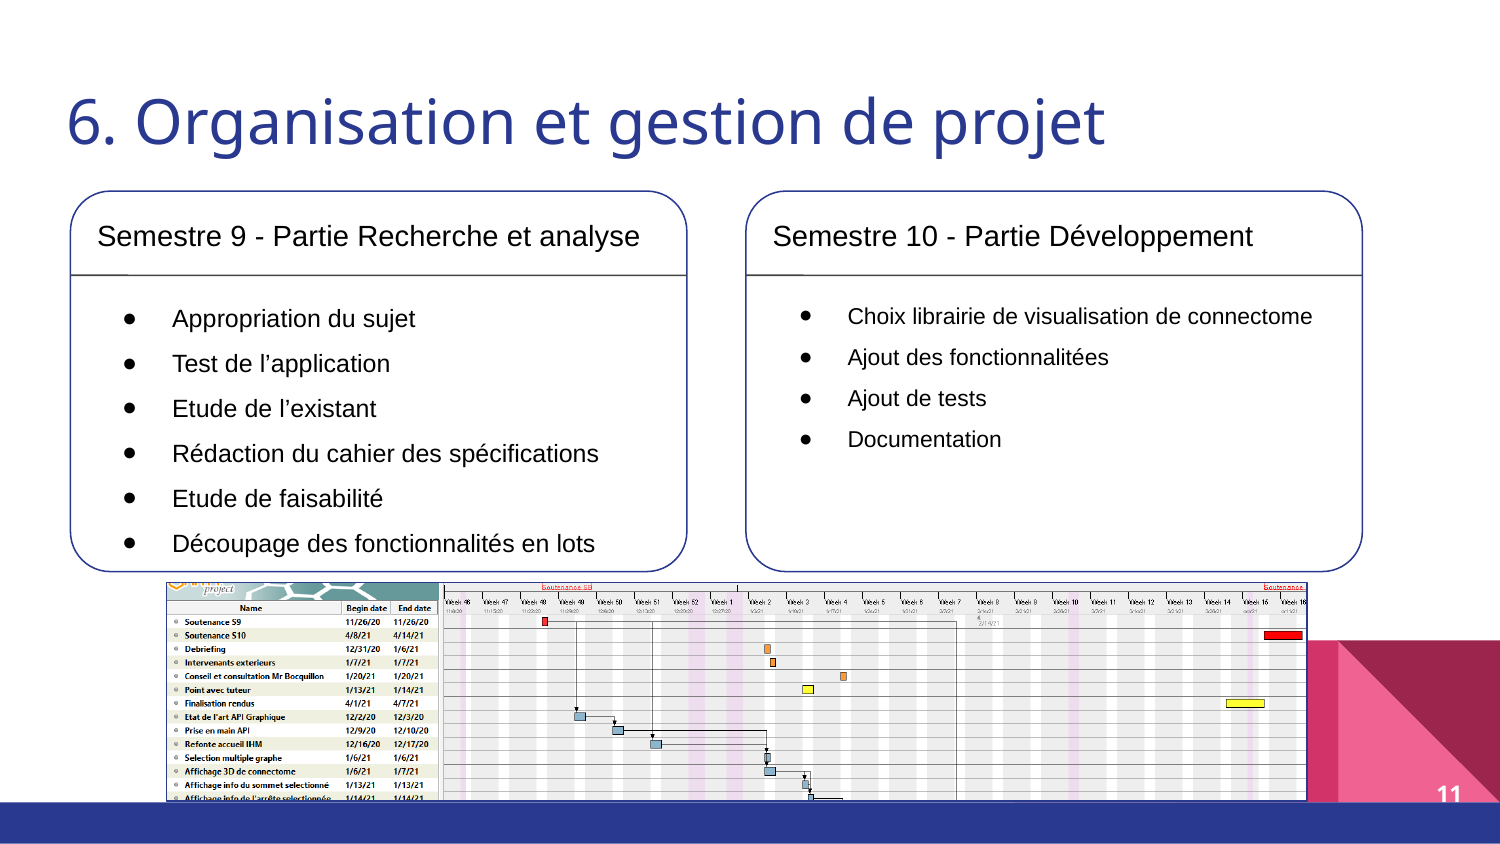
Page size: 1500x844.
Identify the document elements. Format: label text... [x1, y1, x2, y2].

slide_number <number> [1387, 762, 1478, 828]
text_box Semestre 9 - Partie Recherche et analyse Appropriation du sujet Test de l’application Etude de l’existant Rédaction du cahier des spécifications Etude de faisabilité Découpage des fonctionnalités en lots [70, 277, 687, 572]
text_box Semestre 10 - Partie Développement Choix librairie de visualisation de connectome Ajout des fonctionnalitées Ajout de tests Documentation [745, 191, 1363, 274]
text_box Semestre 9 - Partie Recherche et analyse Appropriation du sujet Test de l’application Etude de l’existant Rédaction du cahier des spécifications Etude de faisabilité Découpage des fonctionnalités en lots [70, 191, 687, 274]
title 6. Organisation et gestion de projet [51, 67, 1449, 167]
text_box Semestre 10 - Partie Développement Choix librairie de visualisation de connectome Ajout des fonctionnalitées Ajout de tests Documentation [745, 277, 1363, 572]
picture [167, 583, 1307, 801]
